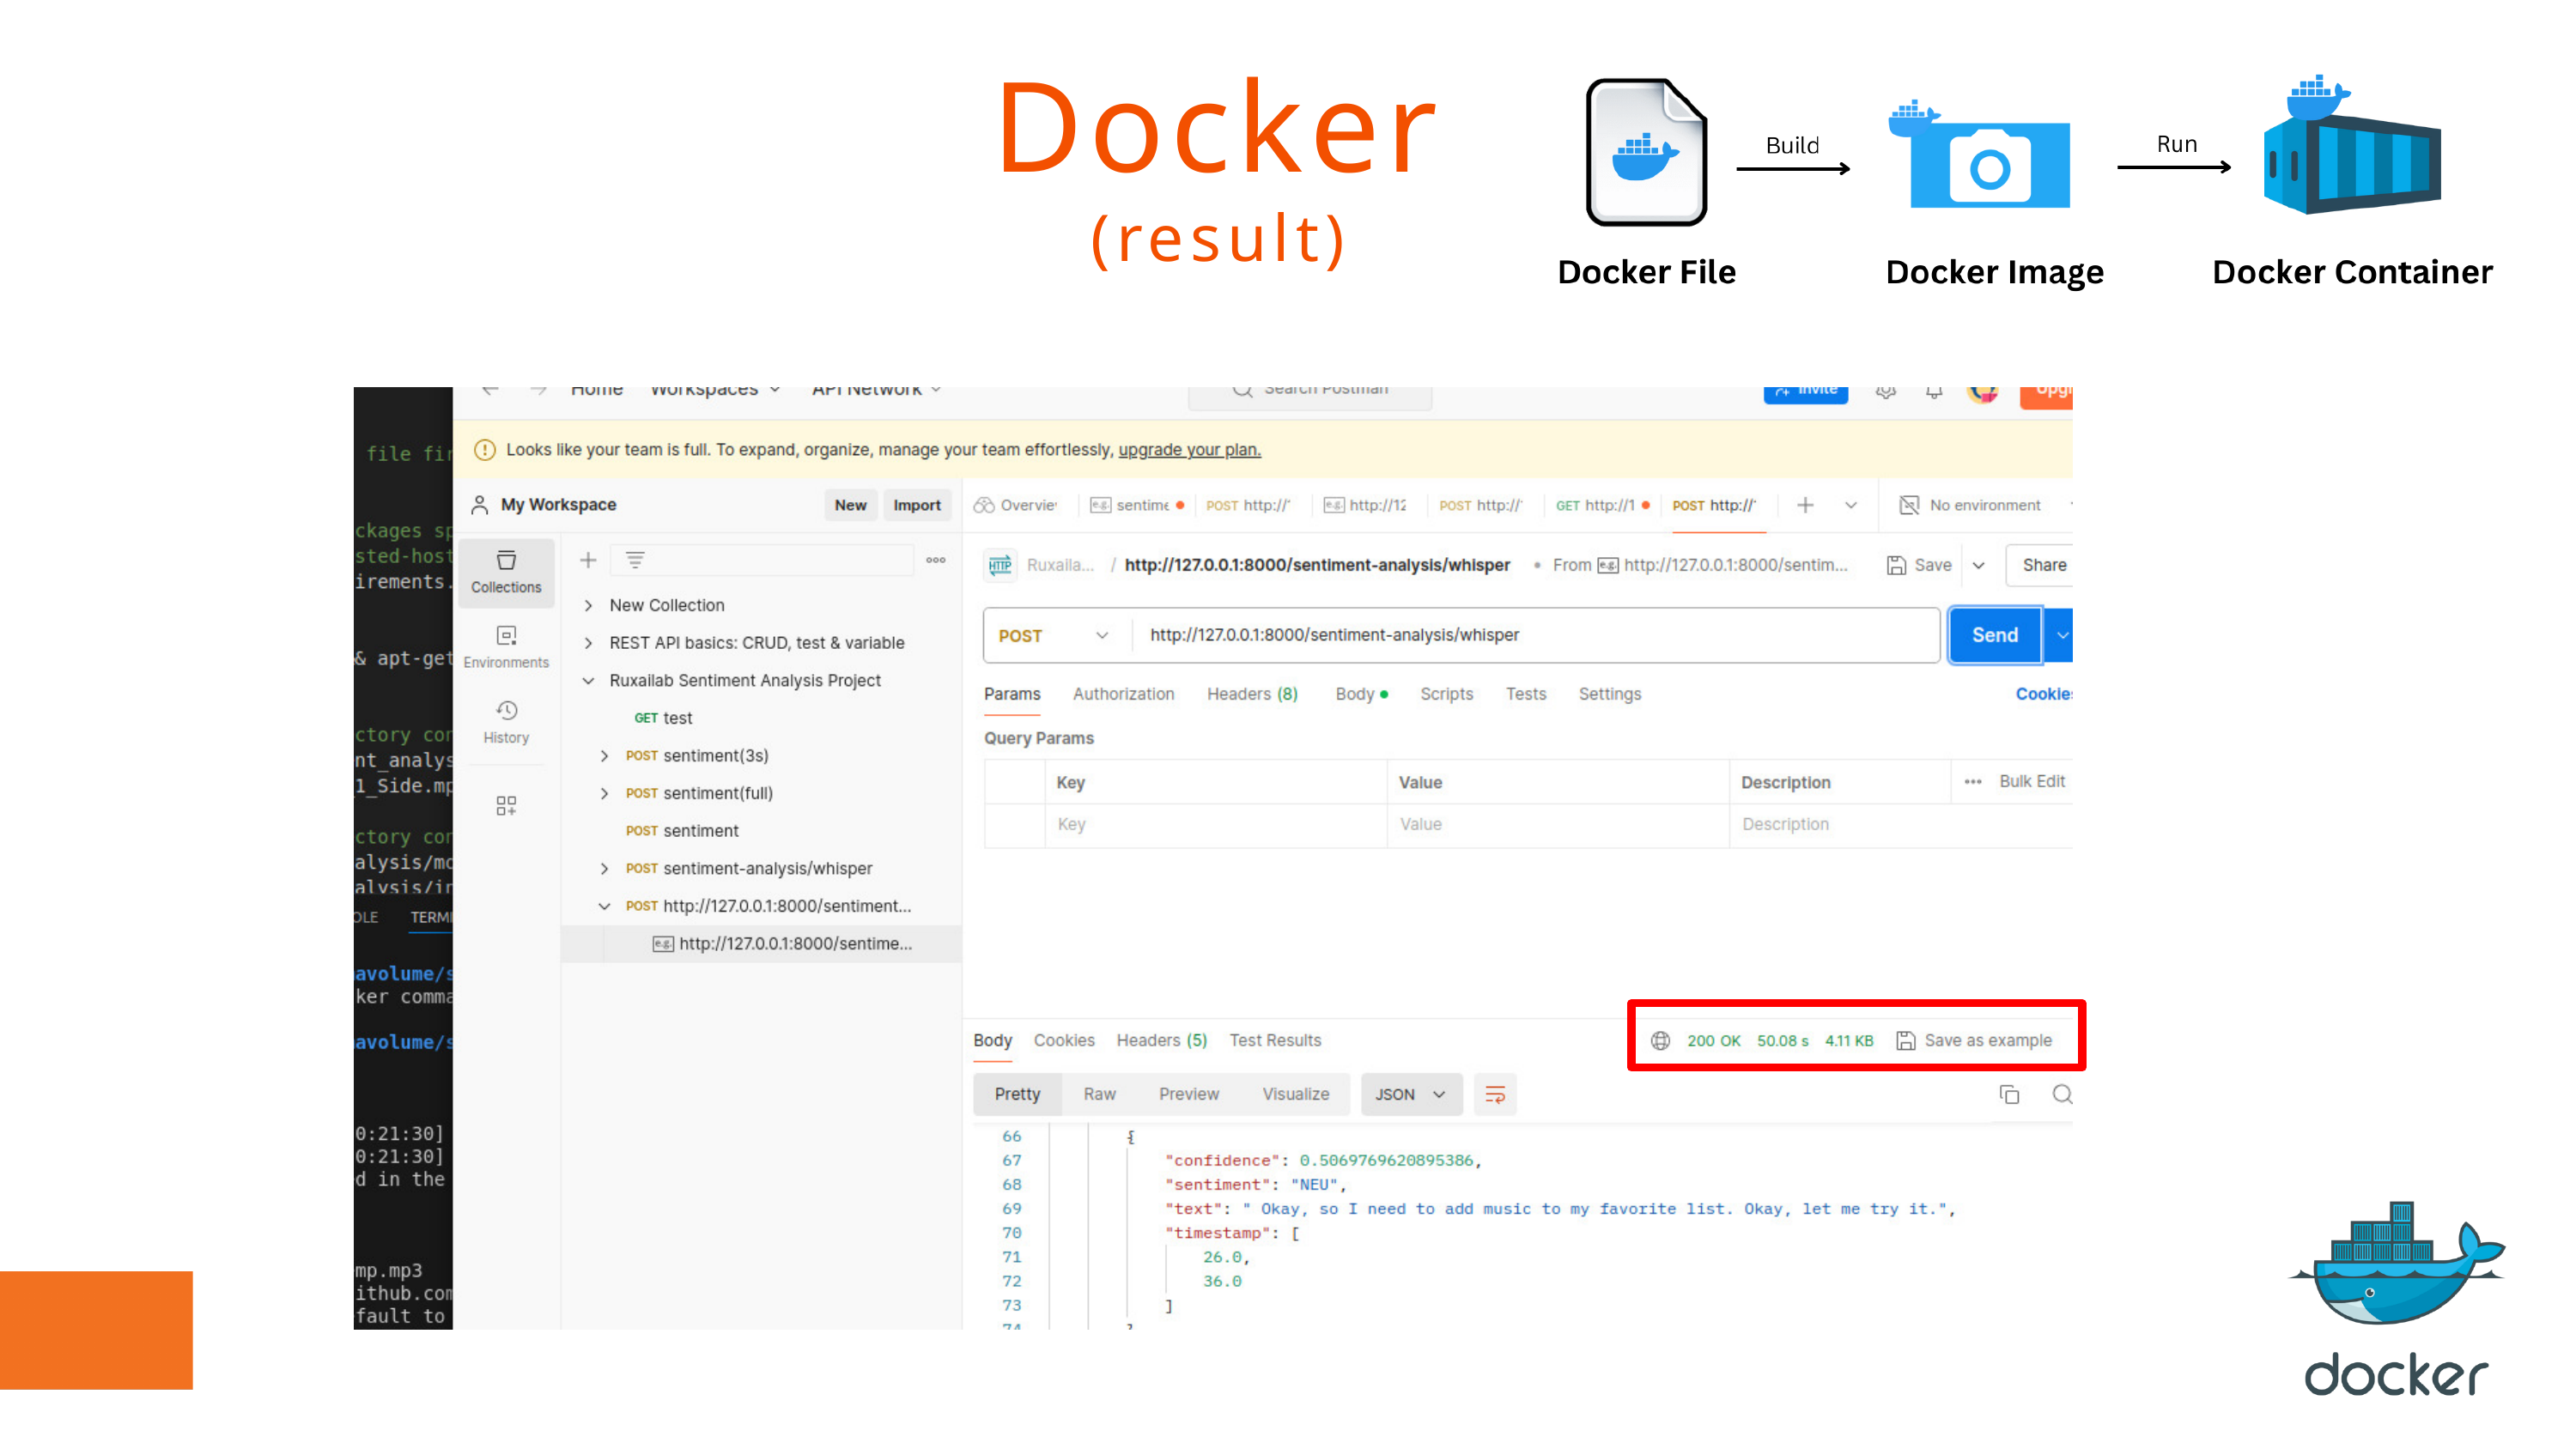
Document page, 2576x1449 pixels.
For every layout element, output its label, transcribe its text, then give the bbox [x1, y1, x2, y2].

picture [354, 387, 2073, 1330]
picture [1636, 1007, 2073, 1064]
picture [2251, 1177, 2541, 1425]
text_box [0, 1271, 193, 1449]
text_box Docker (result) [264, 47, 1492, 275]
picture [1492, 47, 2541, 317]
